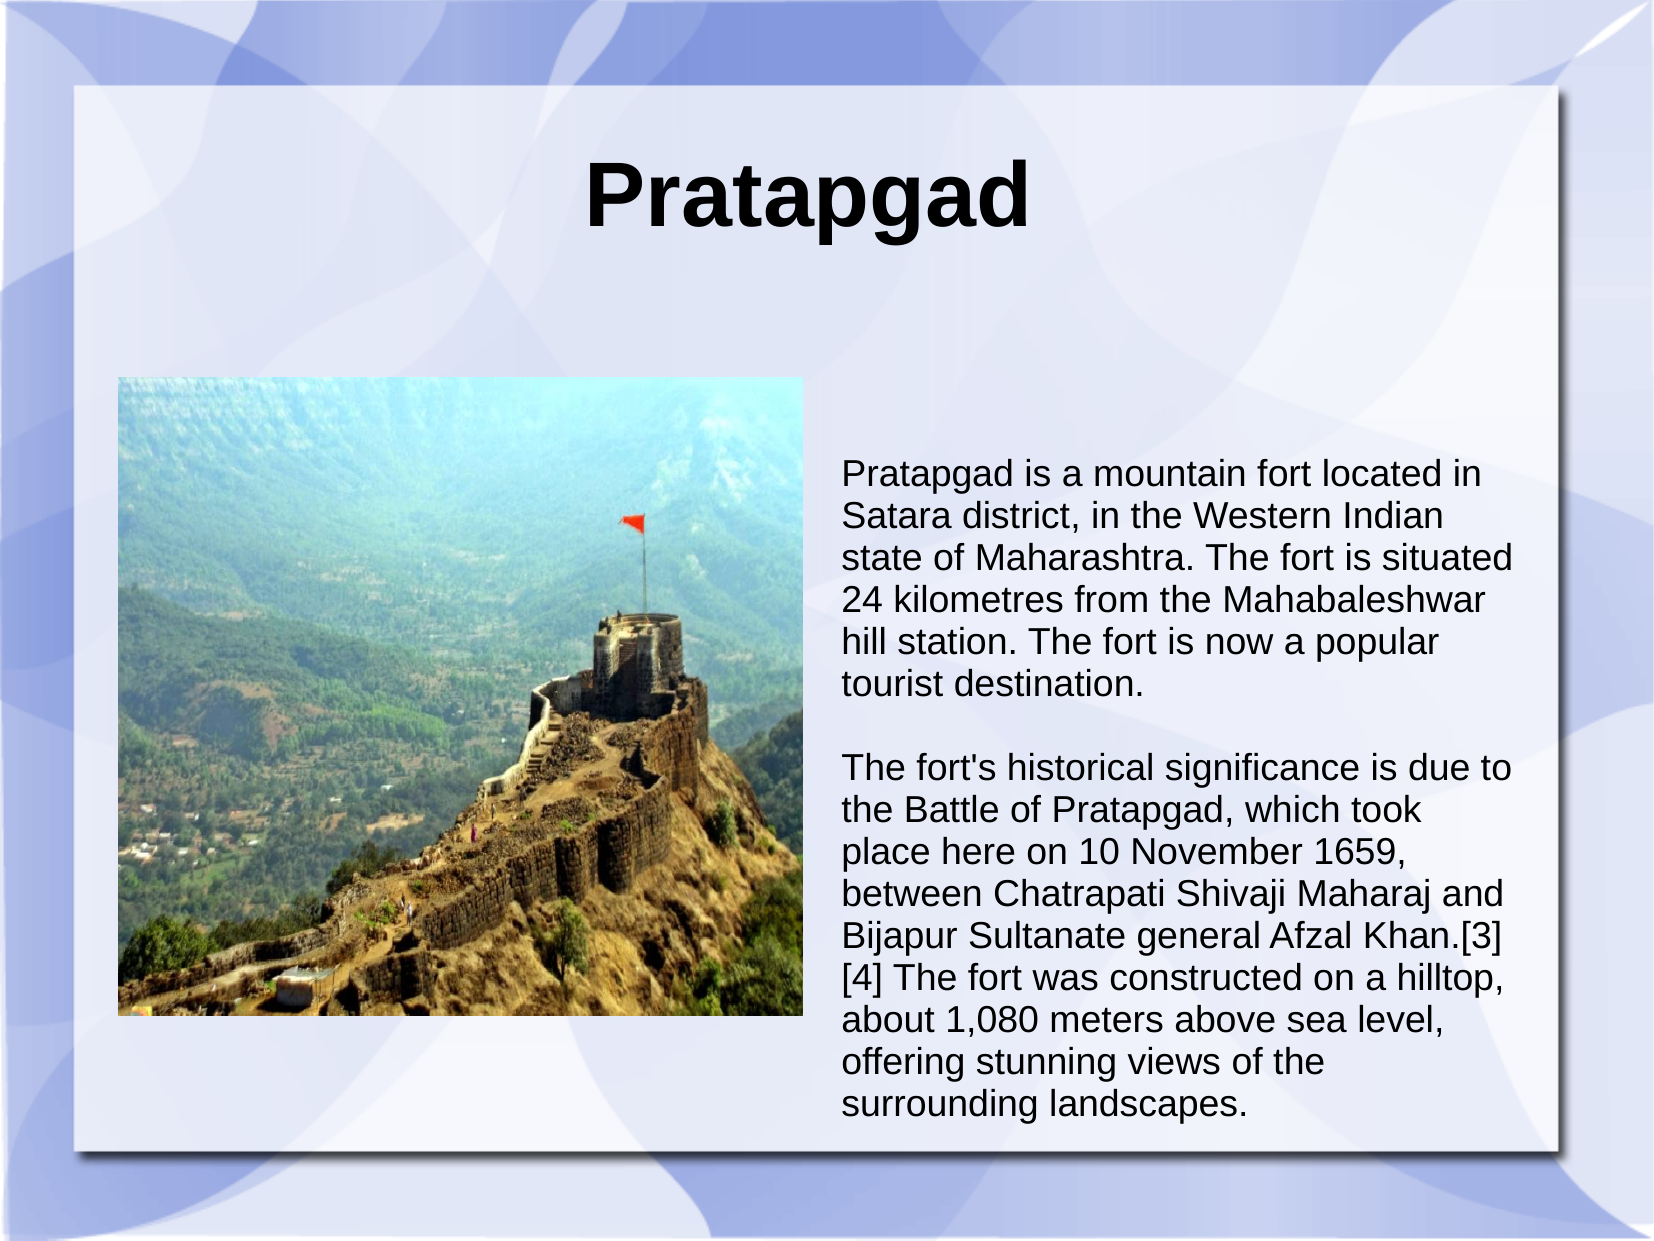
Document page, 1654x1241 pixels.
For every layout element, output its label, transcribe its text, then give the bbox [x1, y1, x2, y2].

text_box Pratapgad is a mountain fort located in Satara district, in the Western Indian state of Maharashtra. The fort is situated 24 kilometres from the Mahabaleshwar hill station. The fort is now a popular tourist destination. The fort's historical significance is due to the Battle of Pratapgad, which took place here on 10 November 1659, between Chatrapati Shivaji Maharaj and Bijapur Sultanate general Afzal Khan.[3][4] The fort was constructed on a hilltop, about 1,080 meters above sea level, offering stunning views of the surrounding landscapes. [826, 445, 1536, 1133]
picture [0, 0, 1654, 1241]
title Pratapgad [82, 90, 1536, 298]
